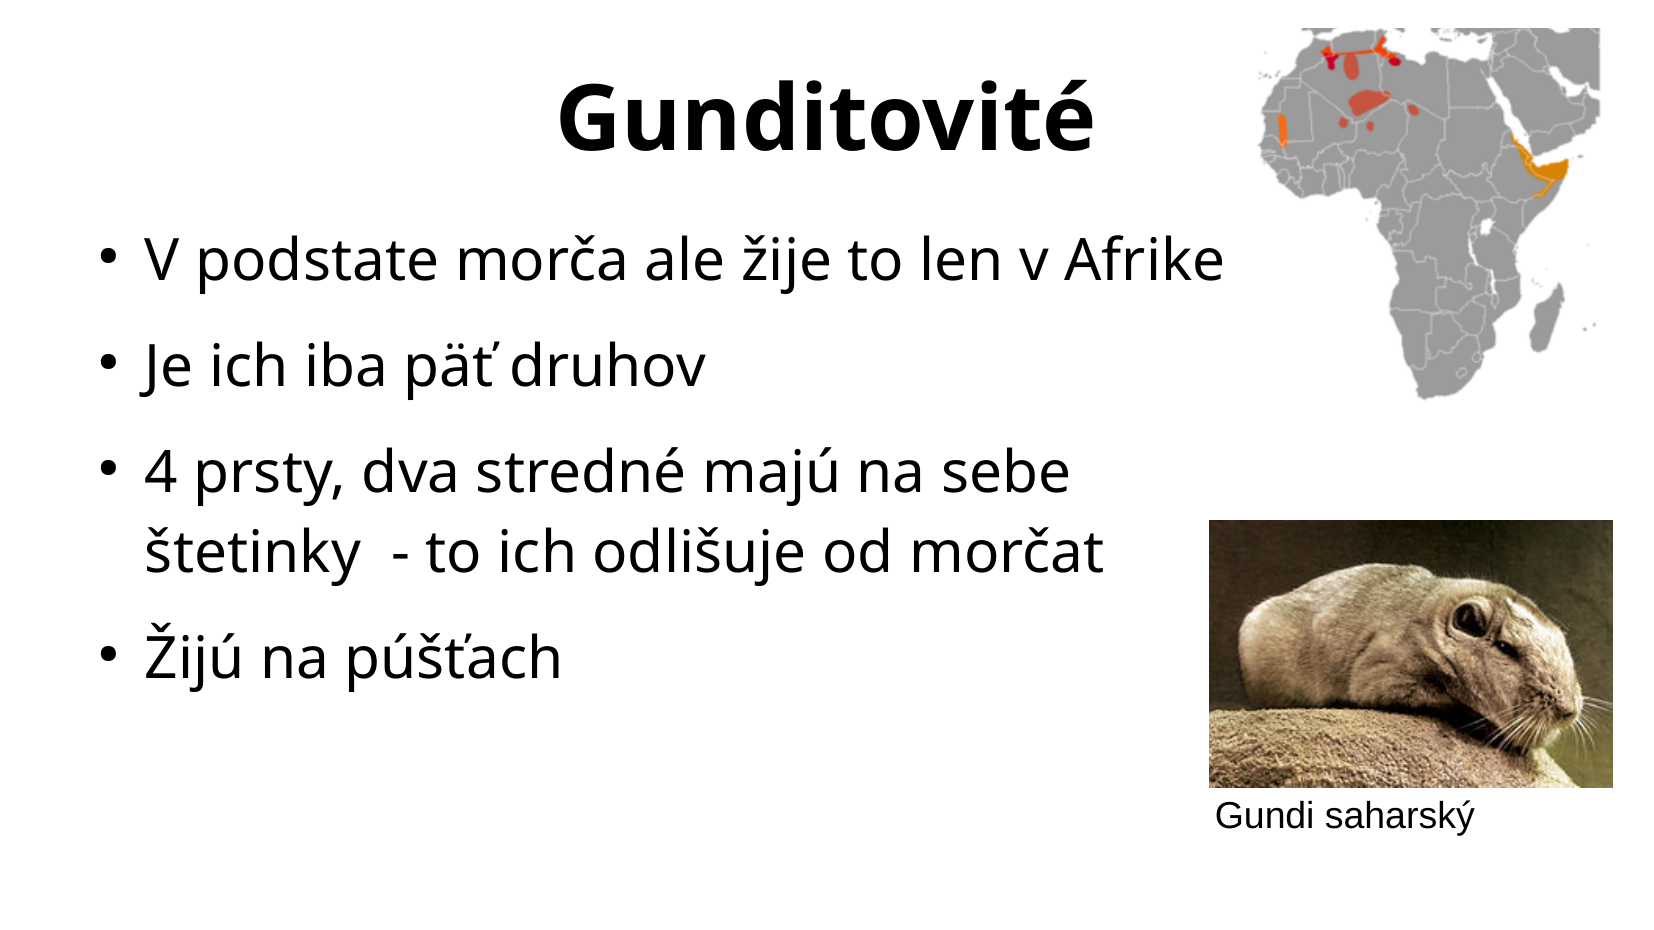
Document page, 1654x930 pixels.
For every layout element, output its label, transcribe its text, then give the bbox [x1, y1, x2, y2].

title Gunditovité [82, 37, 1253, 193]
picture [1253, 28, 1613, 413]
picture [1209, 520, 1613, 787]
text_box Gundi saharský [1200, 787, 1613, 845]
list V podstate morča ale žije to len v Afrike Je ich iba päť druhov 4 prsty, dva stredné majú na sebe štetinky - to ich odlišuje od morčat Žijú na púšťach [82, 217, 1238, 757]
